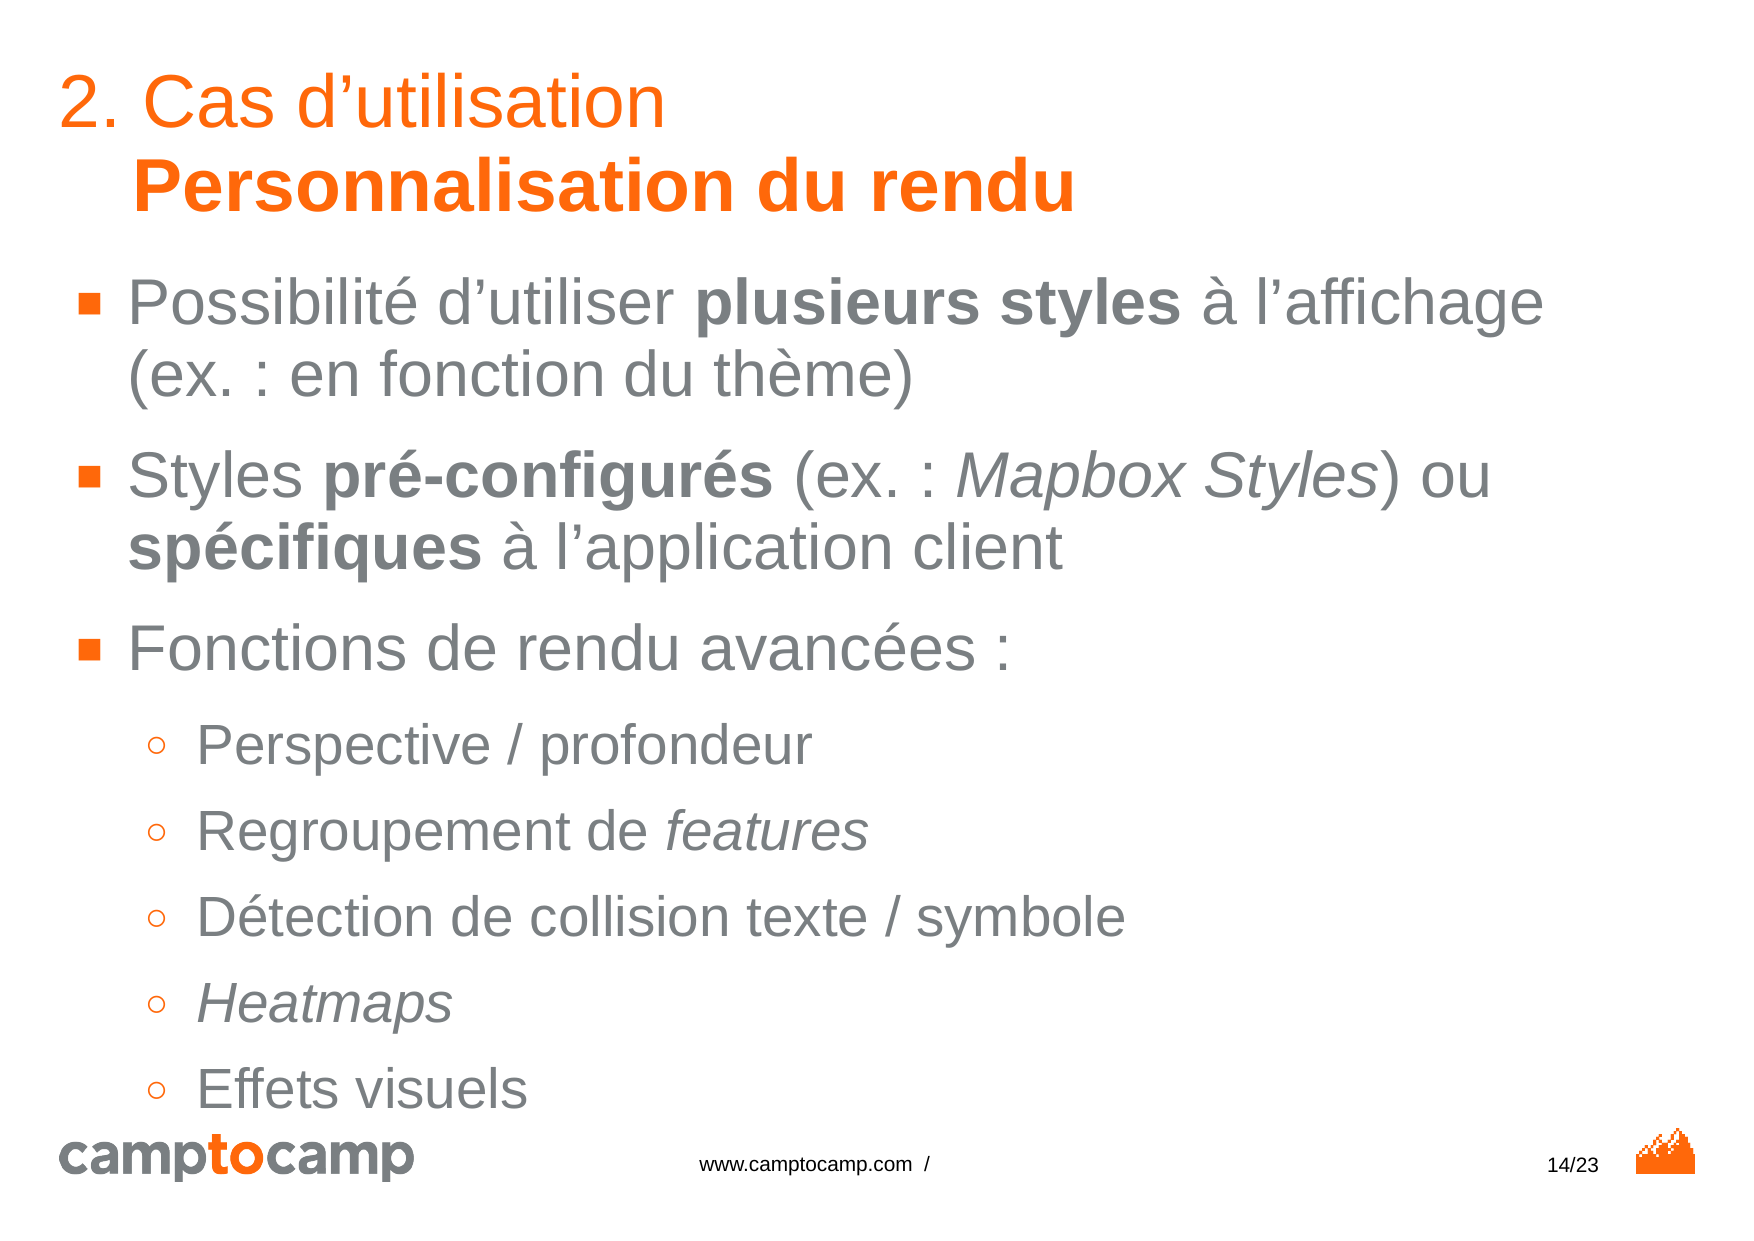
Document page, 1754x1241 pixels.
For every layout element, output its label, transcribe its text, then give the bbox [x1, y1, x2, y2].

picture [1636, 1128, 1695, 1174]
picture [59, 1134, 414, 1182]
list Possibilité d’utiliser plusieurs styles à l’affichage (ex. : en fonction du thème) Styles pré-configurés (ex. : Mapbox Styles) ou spécifiques à l’application client Fonctions de rendu avancées : Perspective / profondeur Regroupement de features Détection de collision texte / symbole Heatmaps Effets visuels [59, 265, 1696, 1123]
title 2. Cas d’utilisation Personnalisation du rendu [59, 59, 1695, 247]
